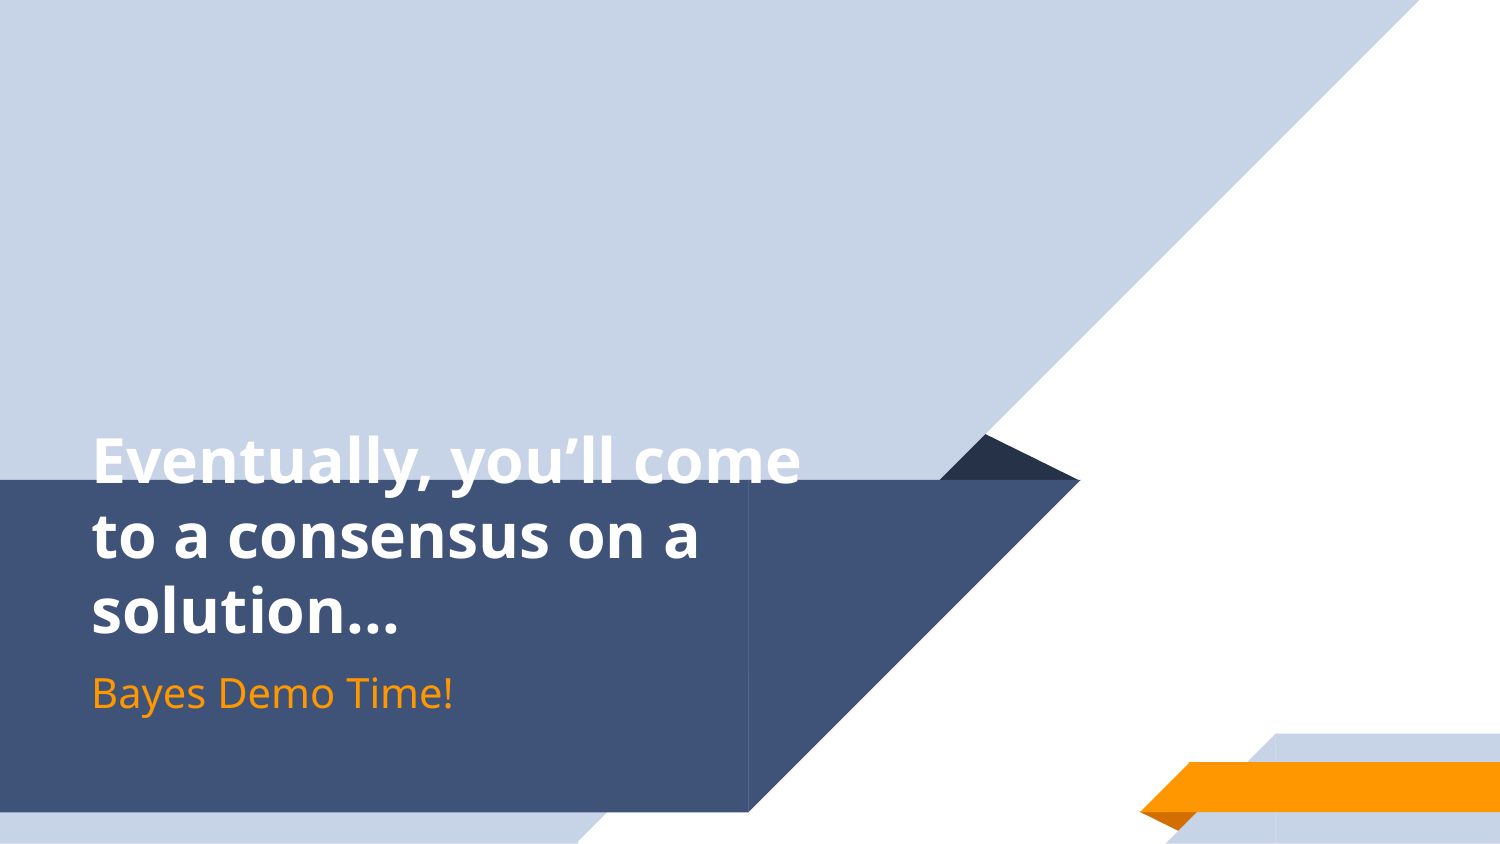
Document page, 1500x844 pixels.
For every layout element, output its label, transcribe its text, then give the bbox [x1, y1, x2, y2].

subtitle Bayes Demo Time! [76, 652, 748, 781]
title Eventually, you’ll come to a consensus on a solution... [76, 470, 877, 662]
